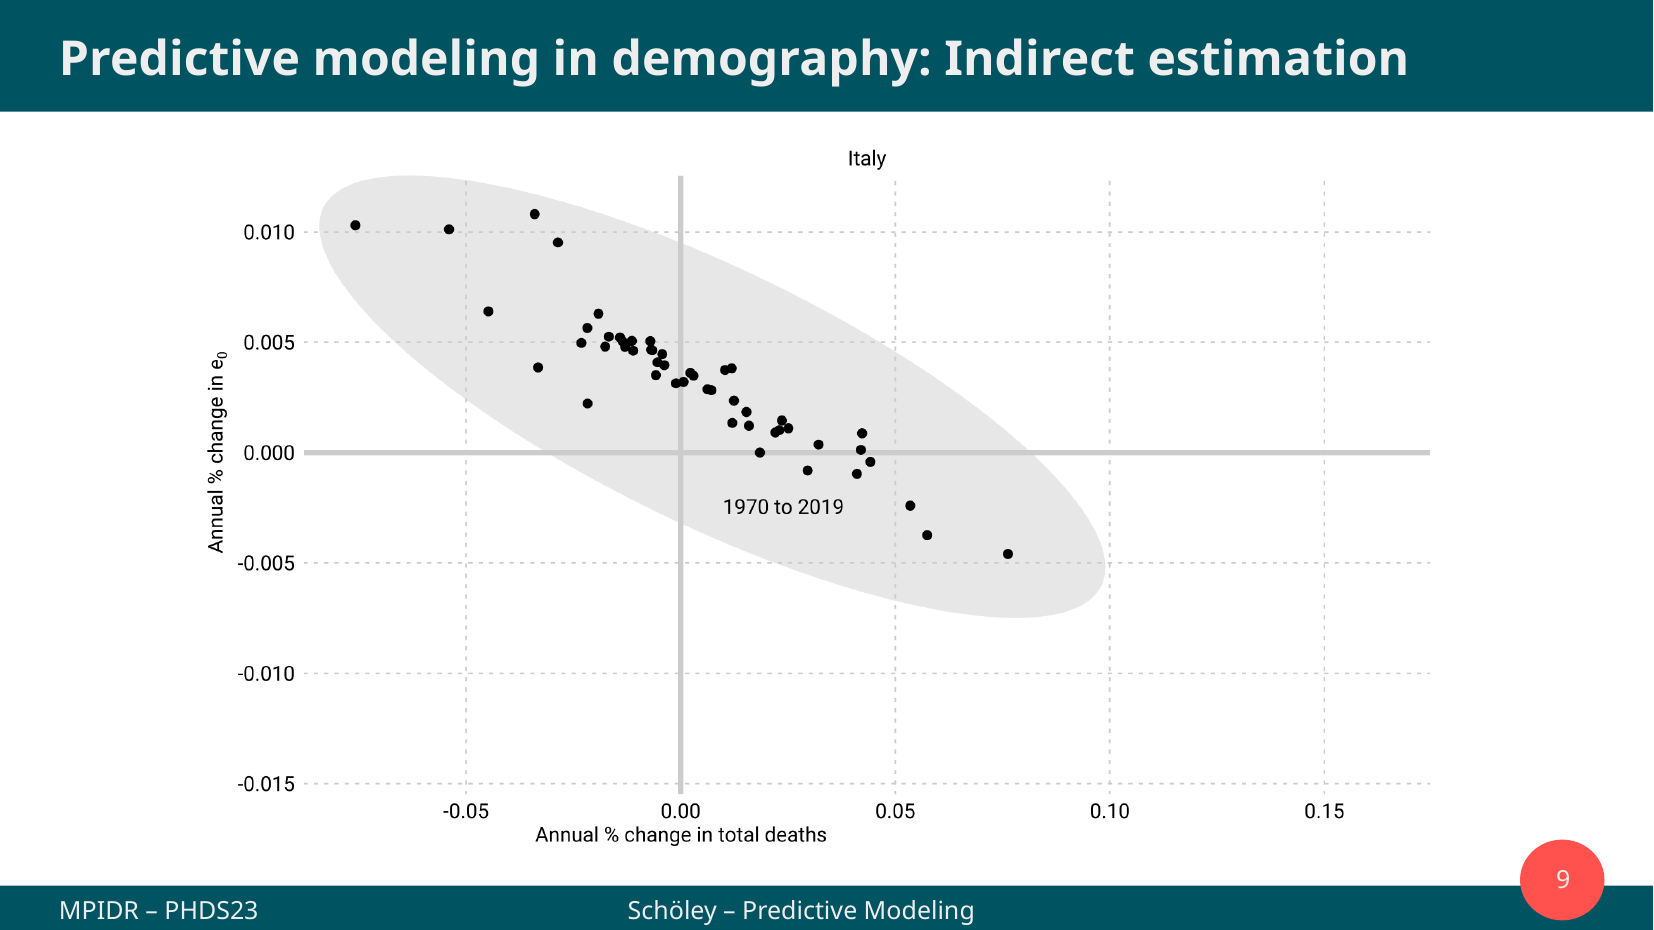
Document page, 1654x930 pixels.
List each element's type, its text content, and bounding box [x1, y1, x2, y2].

picture [195, 127, 1458, 880]
title Predictive modeling in demography: Indirect estimation [58, 0, 1594, 117]
